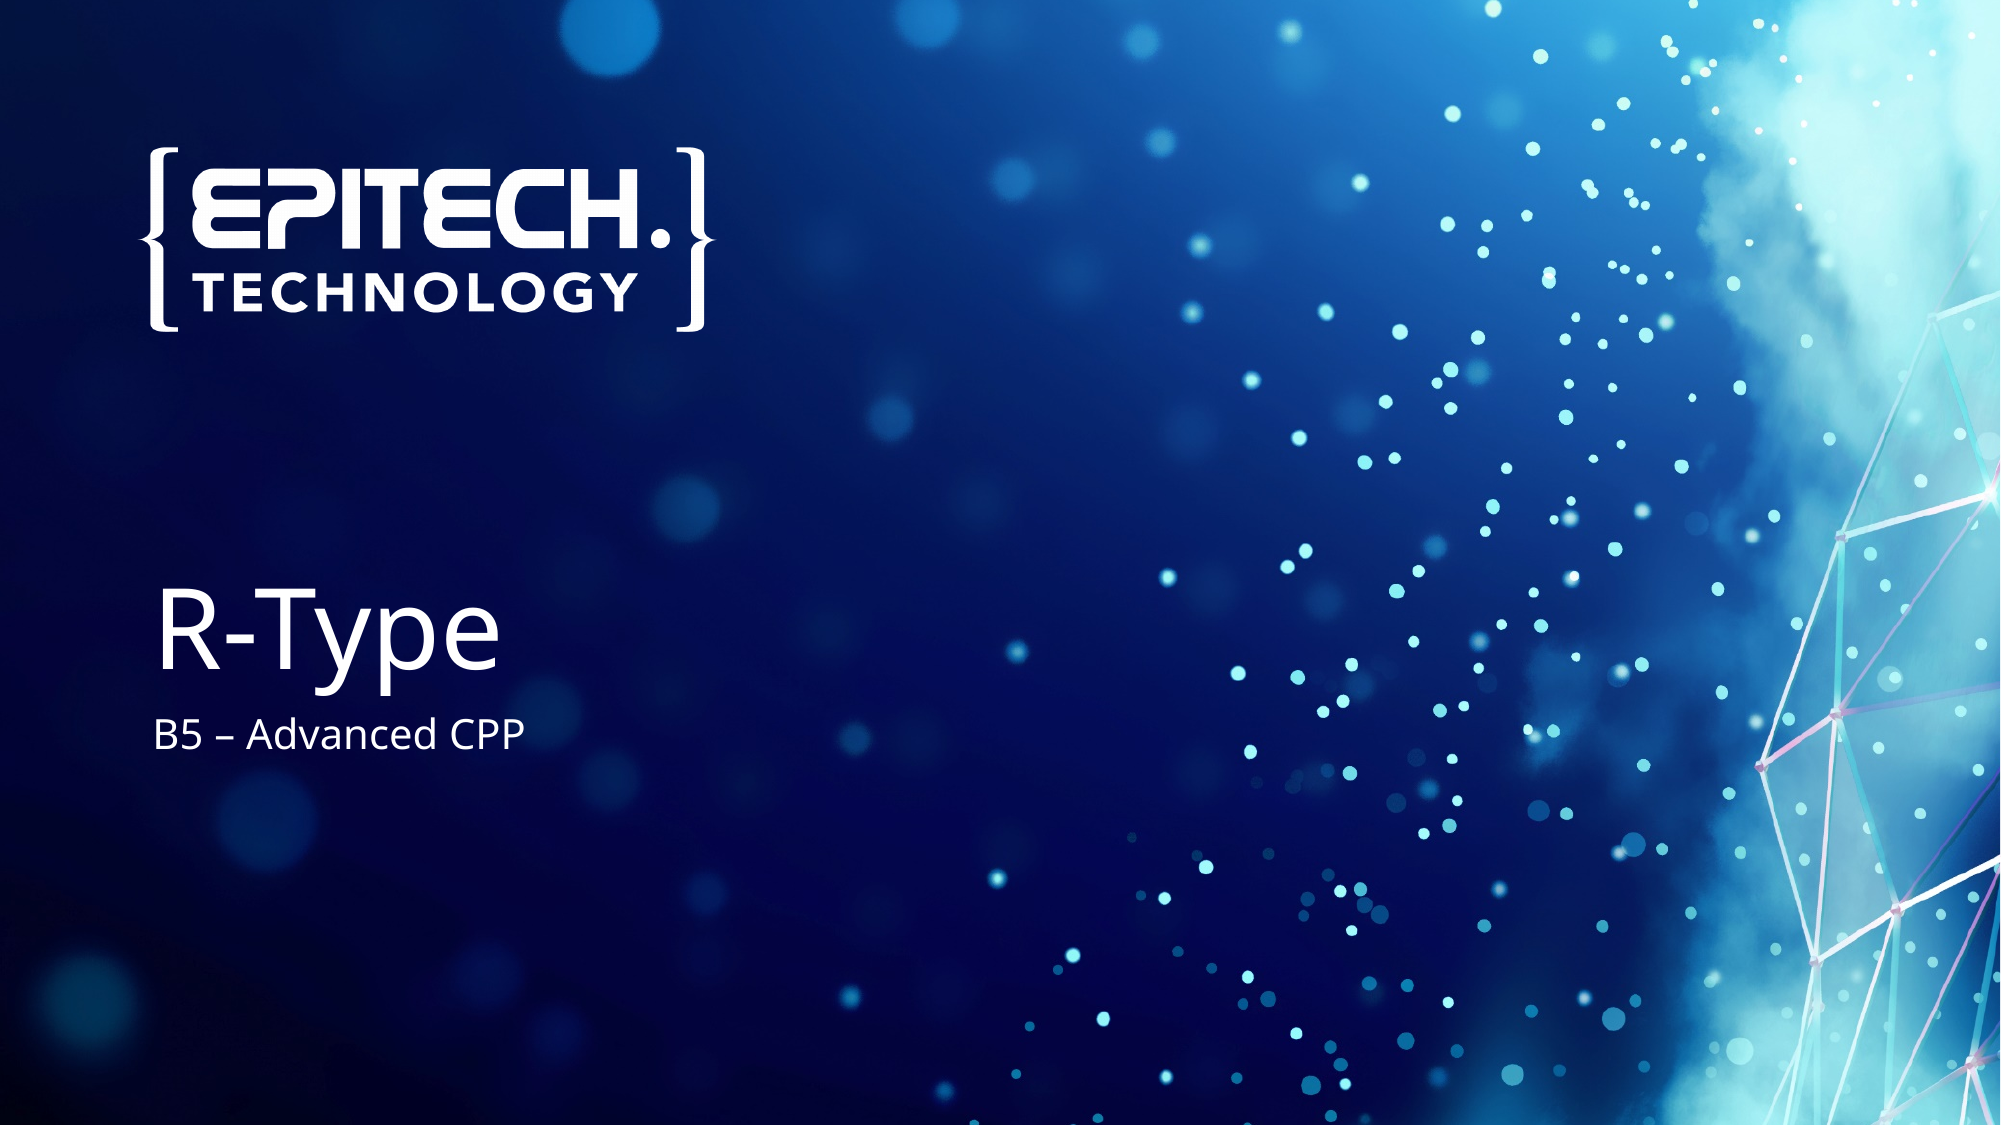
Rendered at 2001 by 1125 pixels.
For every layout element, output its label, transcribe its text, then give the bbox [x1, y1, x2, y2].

subtitle B5 – Advanced CPP [137, 706, 1204, 876]
title R-Type [137, 422, 1204, 702]
